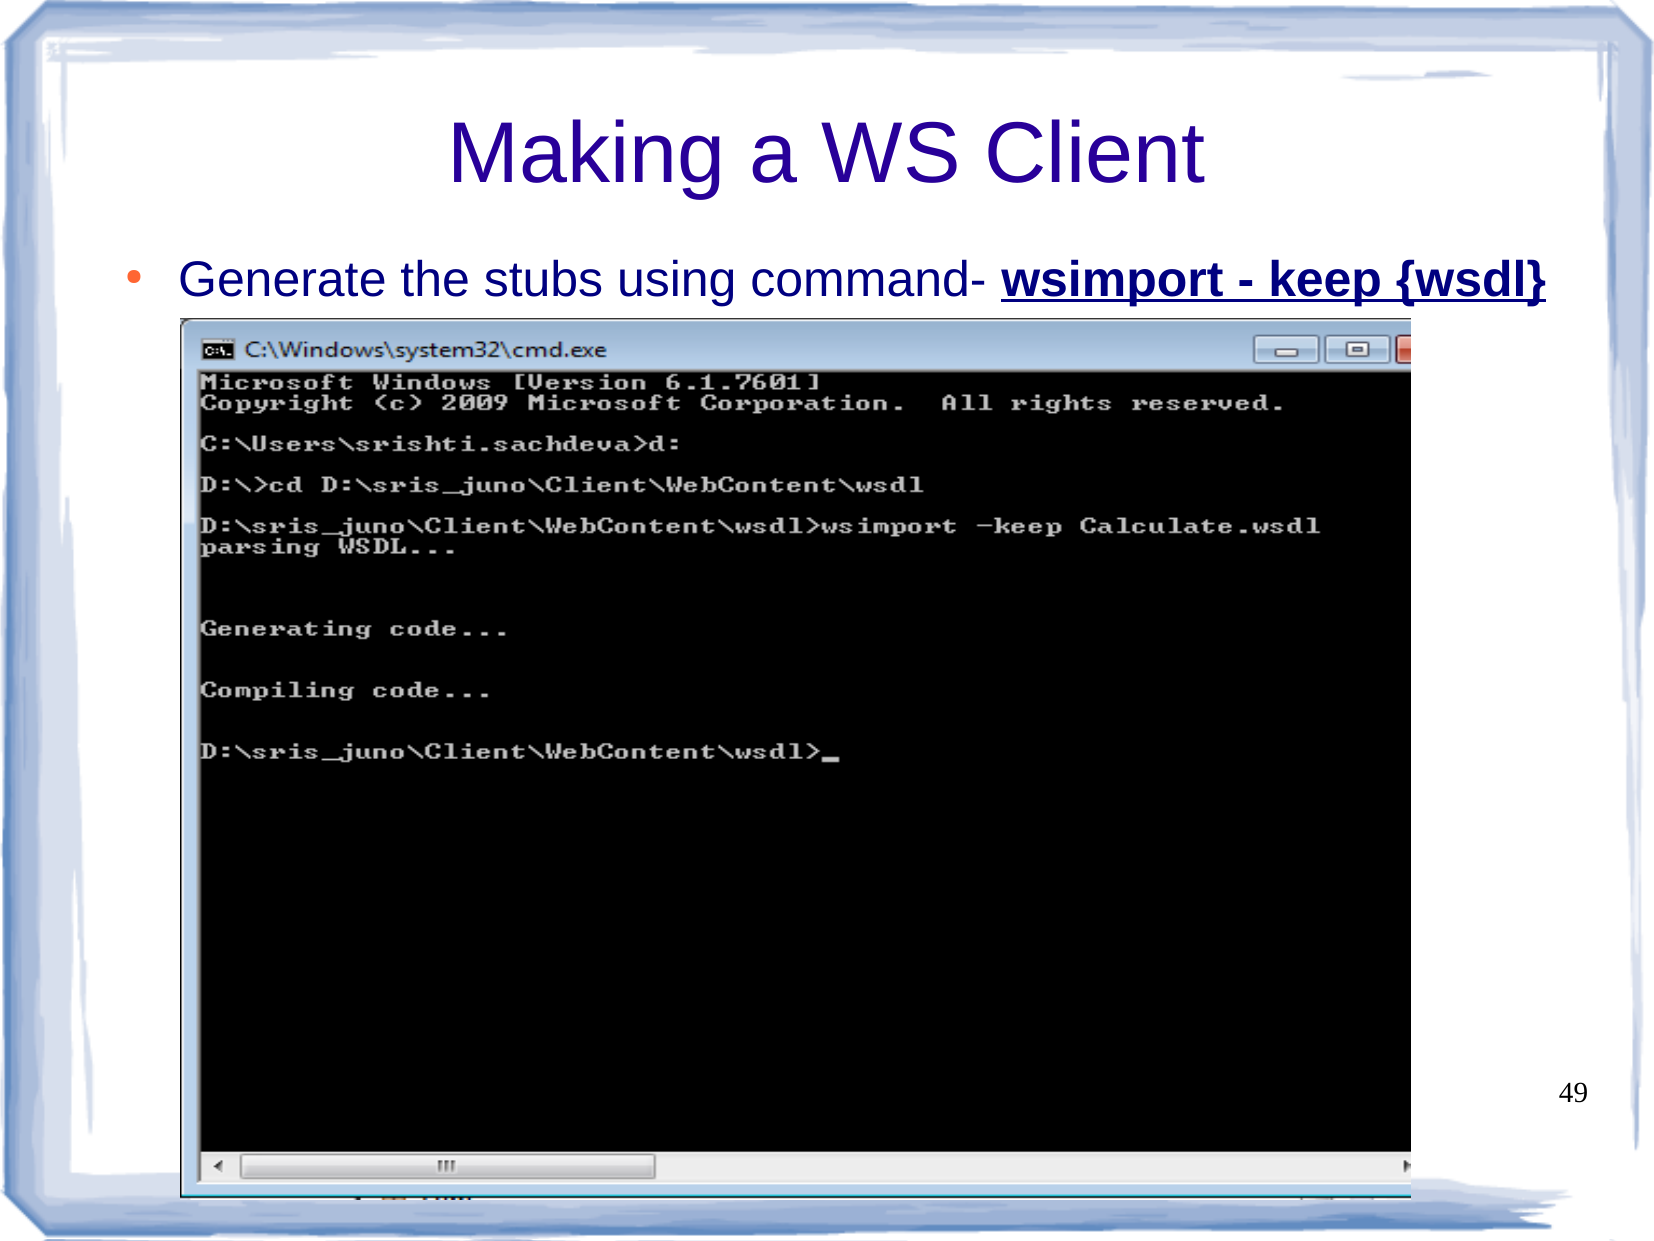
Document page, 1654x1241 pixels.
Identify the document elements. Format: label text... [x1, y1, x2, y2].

list Generate the stubs using command- wsimport - keep {wsdl} [107, 250, 1621, 1156]
title Making a WS Client [82, 49, 1571, 257]
picture [0, 0, 1654, 1241]
